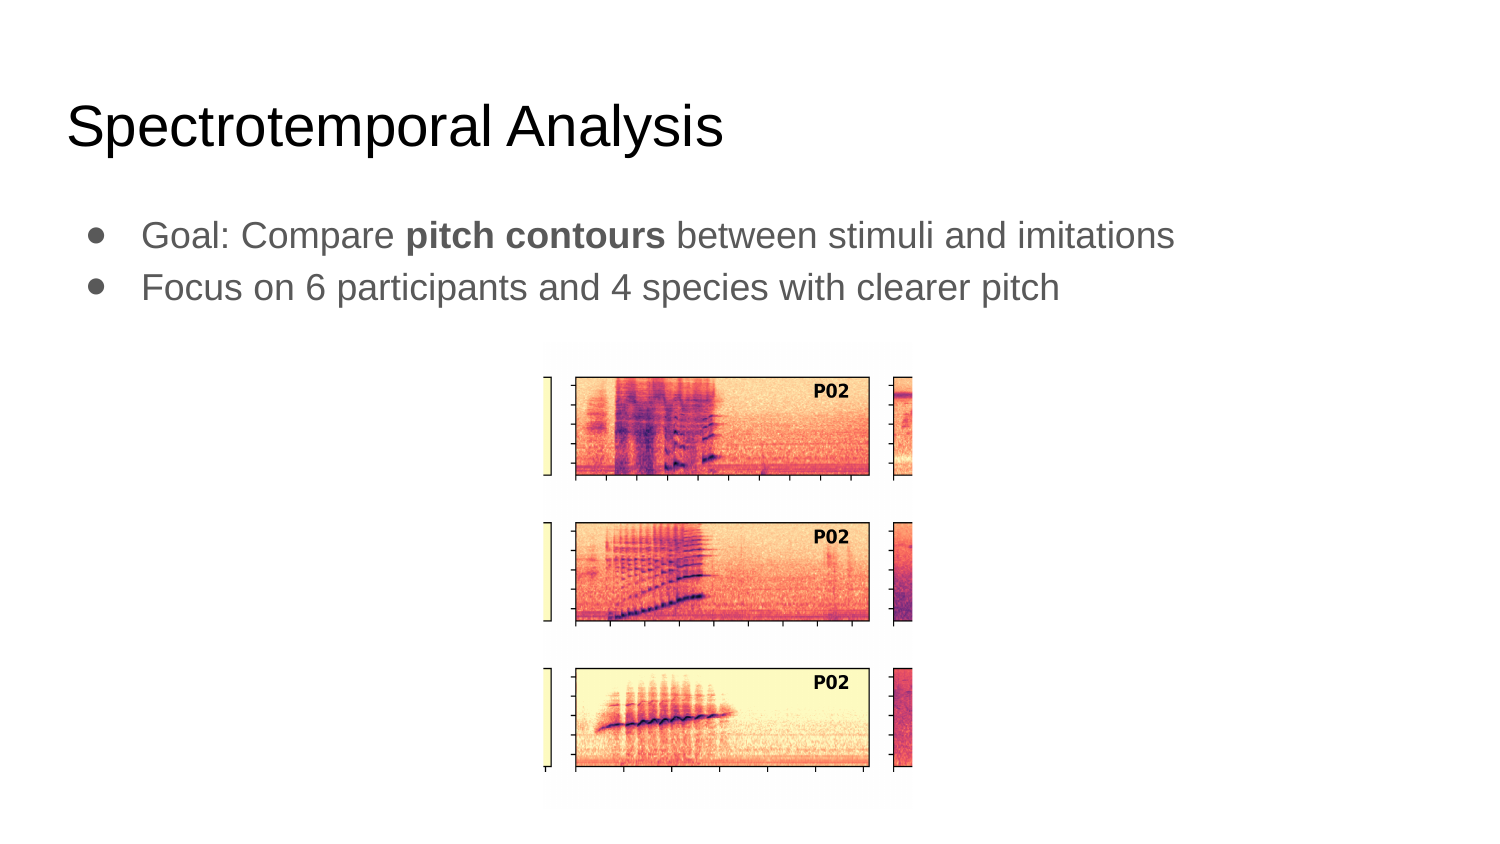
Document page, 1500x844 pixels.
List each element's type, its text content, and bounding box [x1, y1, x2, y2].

list Goal: Compare pitch contours between stimuli and imitations Focus on 6 participants and 4 species with clearer pitch [51, 188, 1449, 750]
picture [543, 342, 913, 809]
title Spectrotemporal Analysis [51, 72, 1449, 167]
